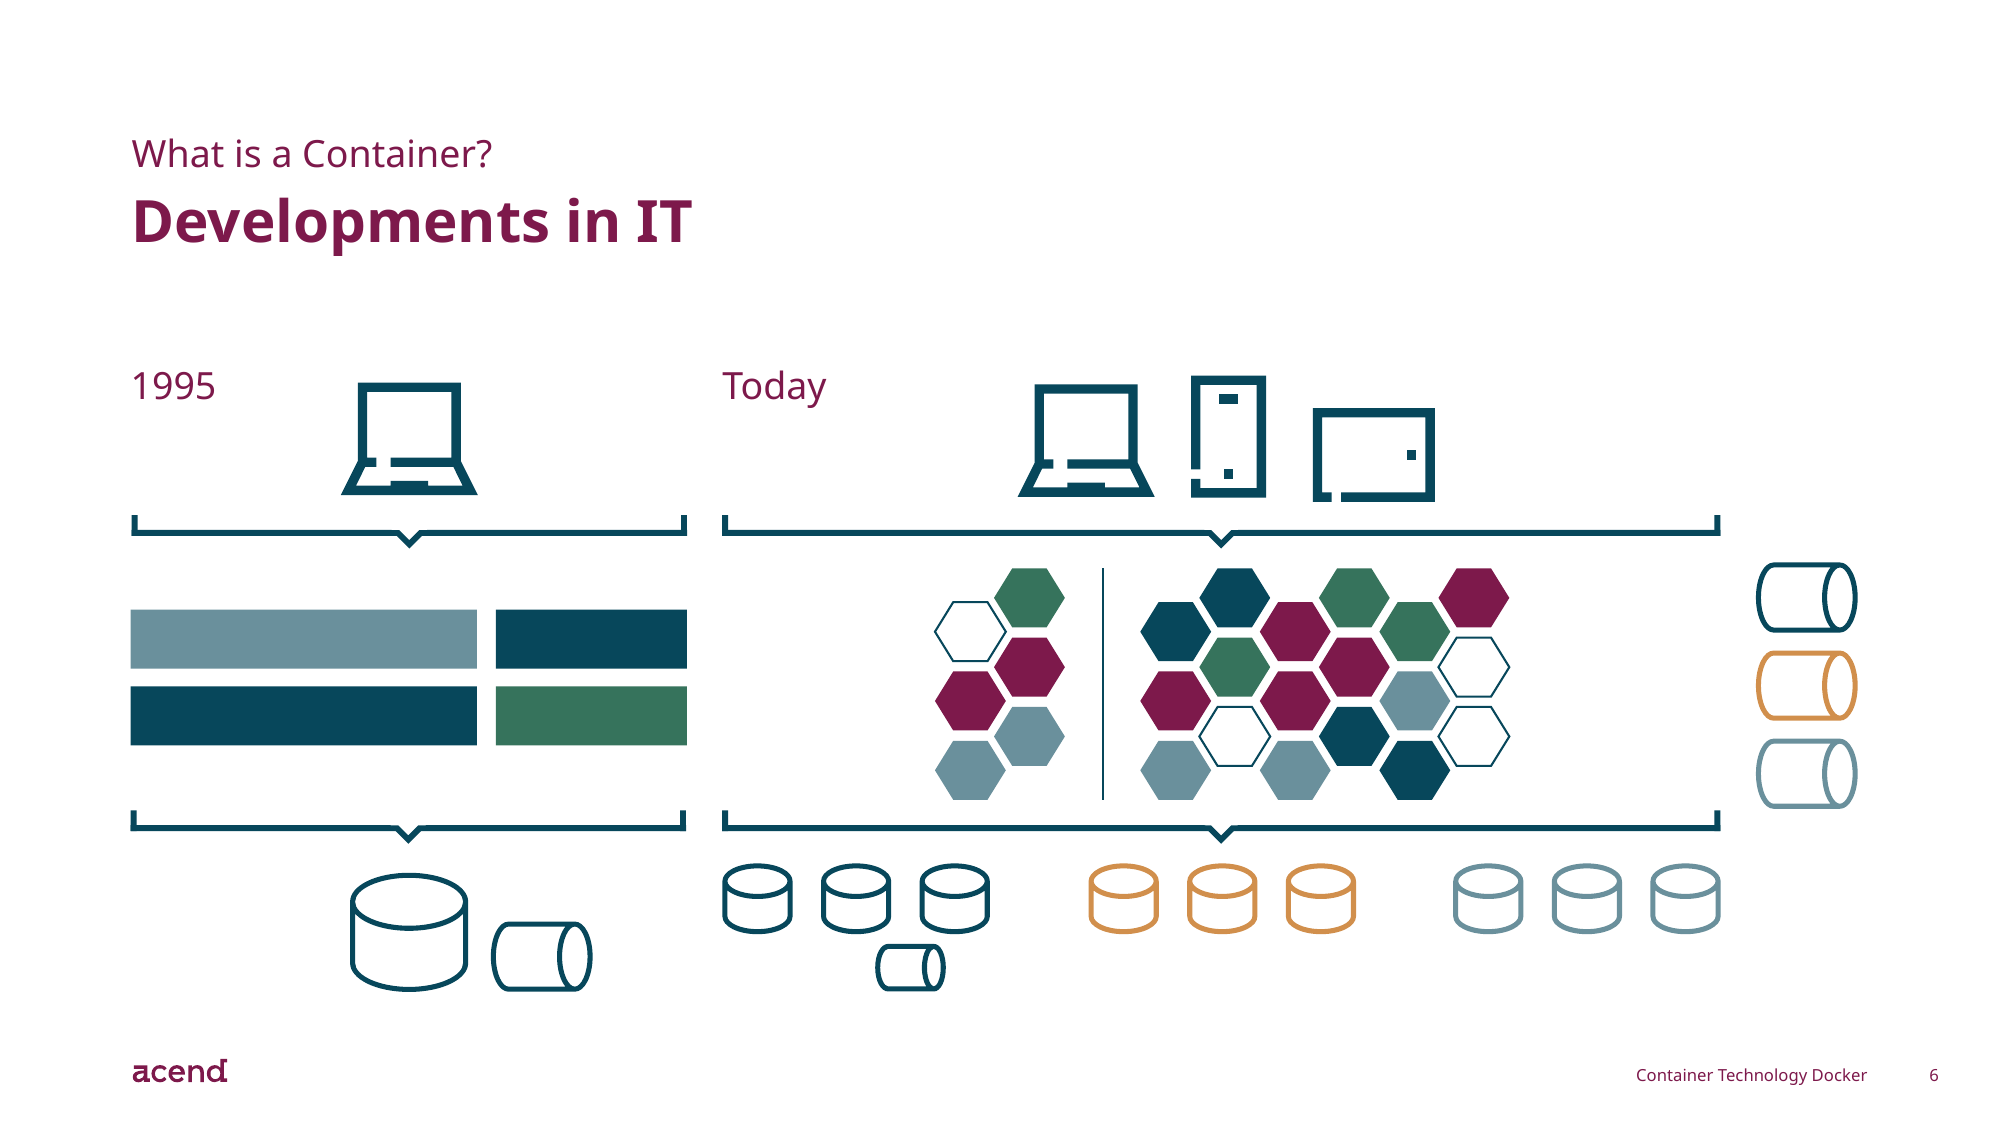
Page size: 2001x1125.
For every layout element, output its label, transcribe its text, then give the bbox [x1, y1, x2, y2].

text_box Today [722, 357, 983, 417]
text_box [1755, 562, 1858, 633]
text_box 1995 [130, 357, 391, 417]
text_box [1379, 671, 1451, 731]
text_box [722, 810, 1721, 844]
text_box [1285, 863, 1357, 935]
list What is a Container? [131, 125, 1869, 184]
text_box [130, 609, 477, 669]
text_box [1140, 671, 1212, 731]
text_box [919, 863, 990, 935]
text_box [1017, 384, 1155, 497]
text_box [1407, 450, 1416, 460]
text_box [934, 740, 1006, 800]
text_box [1318, 568, 1390, 628]
text_box [1259, 602, 1331, 662]
text_box [1259, 740, 1331, 800]
text_box [1312, 408, 1435, 502]
text_box [994, 706, 1065, 766]
text_box [1088, 863, 1159, 935]
text_box [1199, 568, 1271, 628]
text_box [722, 863, 793, 935]
text_box [130, 686, 477, 746]
text_box [1140, 740, 1212, 800]
text_box [1551, 863, 1623, 935]
text_box [821, 863, 892, 935]
text_box [1318, 706, 1390, 766]
text_box [495, 609, 687, 669]
text_box [1259, 671, 1331, 731]
text_box [495, 686, 687, 746]
text_box [1219, 394, 1238, 404]
text_box [722, 515, 1721, 549]
text_box [1140, 602, 1212, 662]
text_box [1191, 375, 1267, 498]
text_box [994, 568, 1065, 628]
text_box [1379, 740, 1451, 800]
text_box [994, 637, 1065, 697]
text_box [130, 810, 687, 844]
text_box [1453, 863, 1524, 935]
text_box [490, 921, 593, 992]
text_box [1650, 863, 1721, 935]
text_box [1199, 637, 1271, 697]
text_box [1438, 568, 1510, 628]
text_box [934, 671, 1006, 731]
text_box [1755, 650, 1858, 721]
text_box [1318, 637, 1390, 697]
text_box [875, 943, 946, 992]
text_box [1224, 469, 1233, 479]
text_box [340, 382, 478, 496]
text_box [1755, 738, 1858, 809]
text_box [1187, 863, 1258, 935]
title Developments in IT [131, 184, 1869, 332]
text_box [1379, 602, 1451, 662]
text_box [350, 872, 469, 992]
text_box [131, 515, 688, 549]
